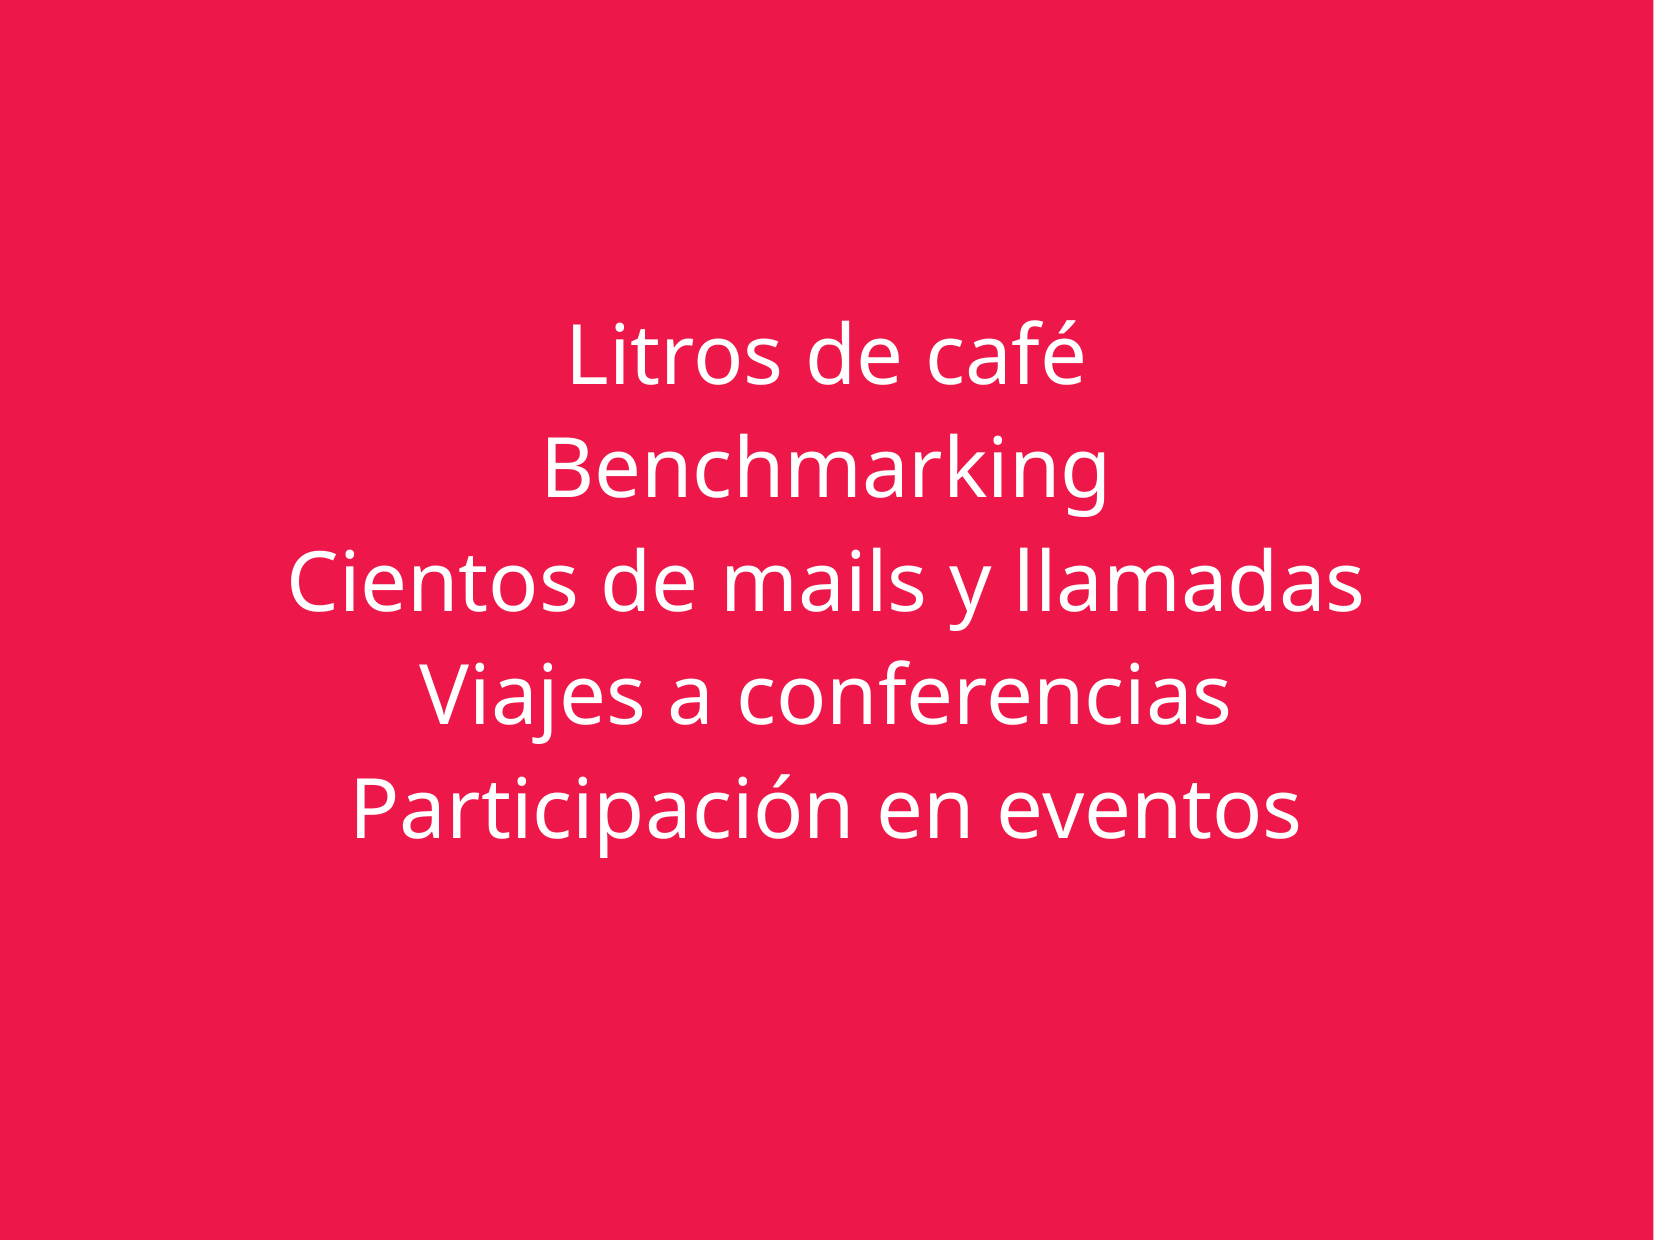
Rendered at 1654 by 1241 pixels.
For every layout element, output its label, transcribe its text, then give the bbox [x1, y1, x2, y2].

subtitle Litros de café Benchmarking Cientos de mails y llamadas Viajes a conferencias Participación en eventos [82, 56, 1571, 1102]
